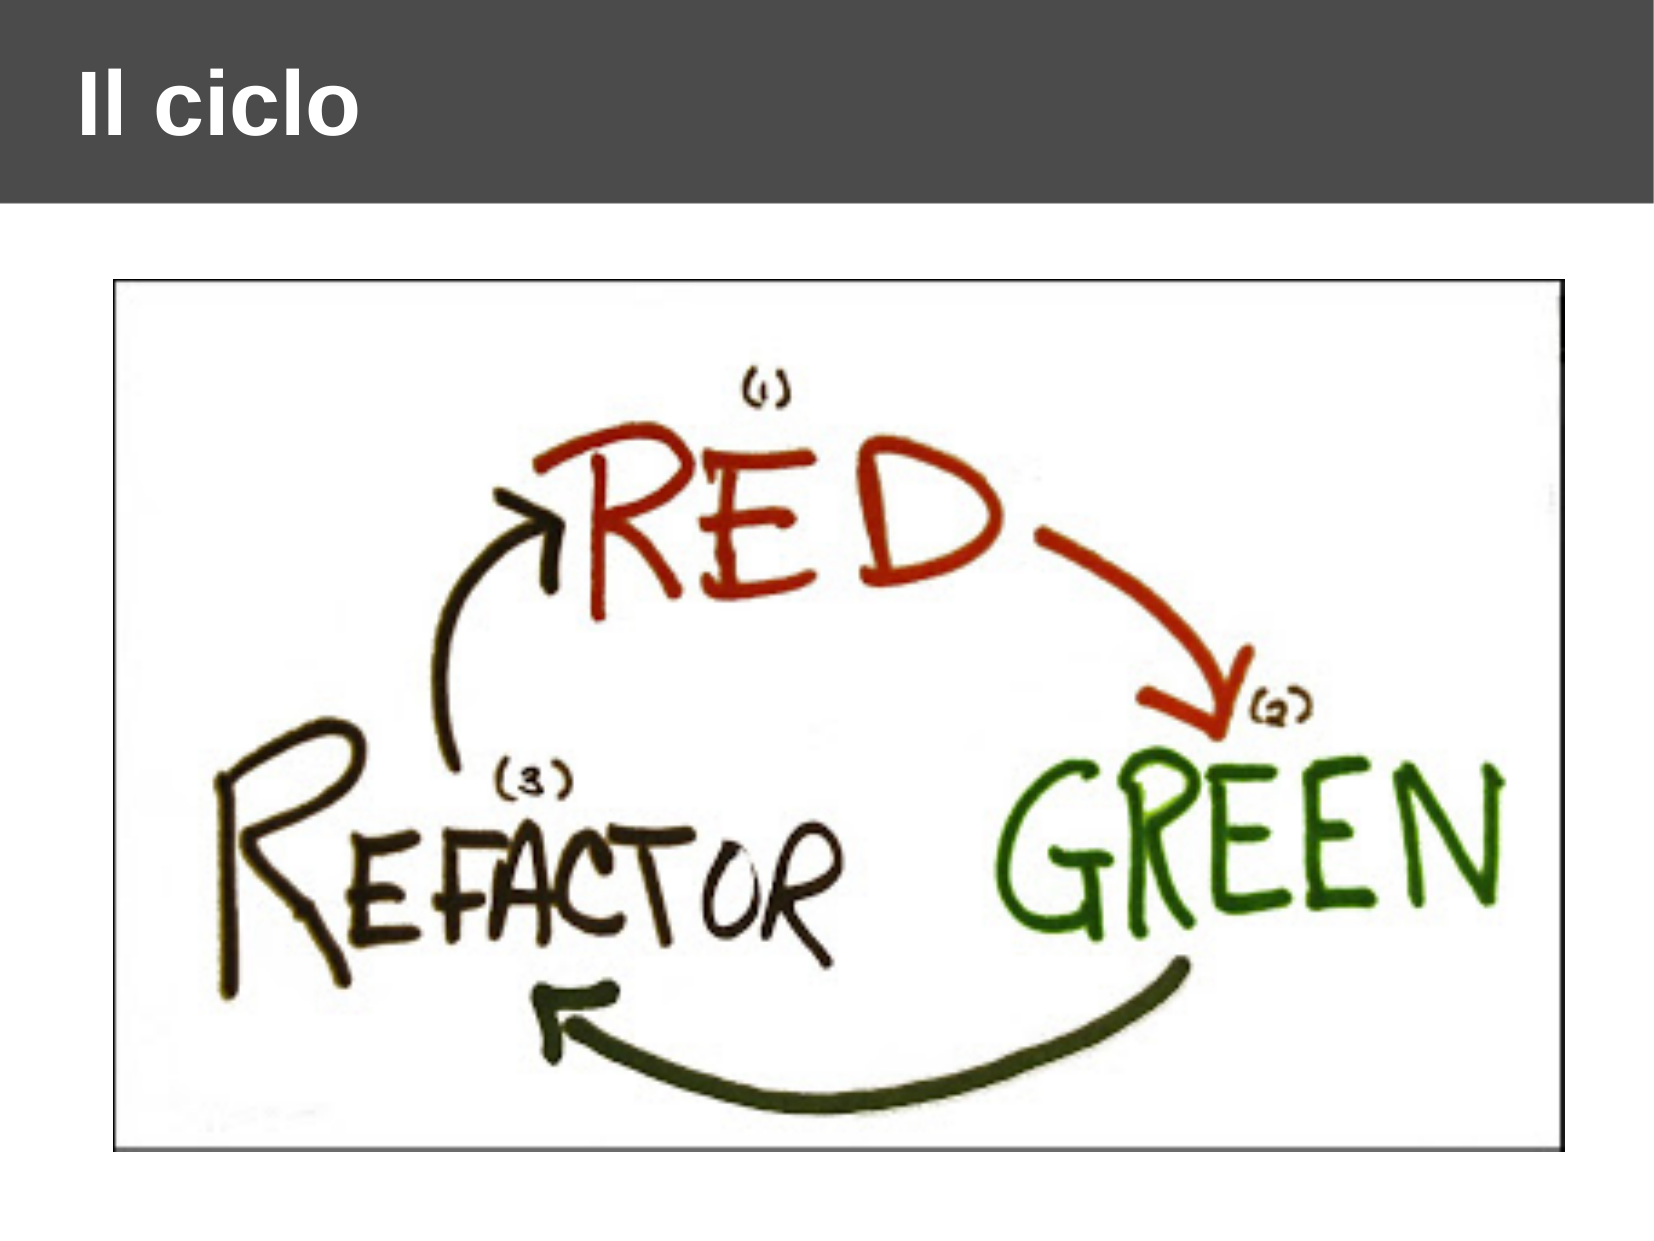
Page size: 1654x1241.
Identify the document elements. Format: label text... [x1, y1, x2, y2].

picture [0, 0, 1654, 1241]
title Il ciclo [76, 0, 1565, 208]
